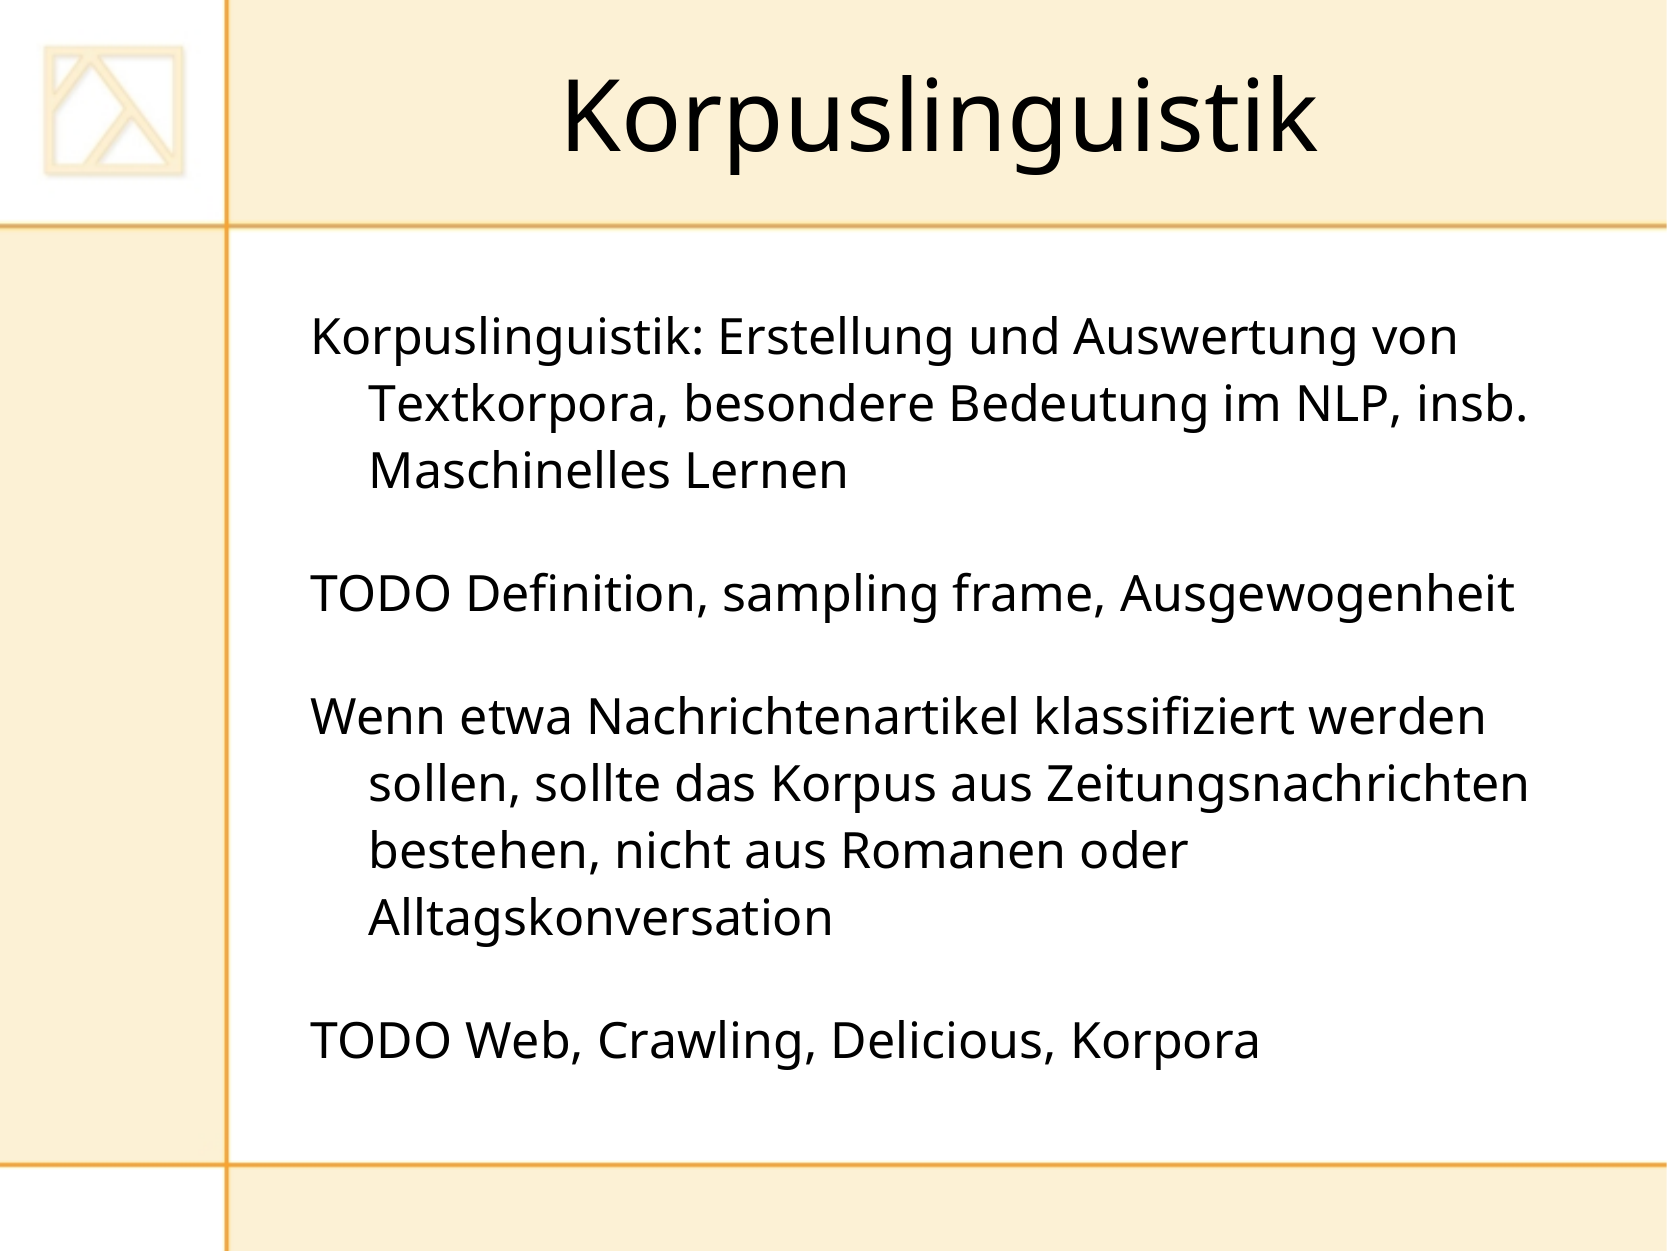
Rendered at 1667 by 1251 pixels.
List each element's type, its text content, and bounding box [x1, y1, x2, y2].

list Korpuslinguistik: Erstellung und Auswertung von Textkorpora, besondere Bedeutung im NLP, insb. Maschinelles Lernen TODO Definition, sampling frame, Ausgewogenheit Wenn etwa Nachrichtenartikel klassifiziert werden sollen, sollte das Korpus aus Zeitungsnachrichten bestehen, nicht aus Romanen oder Alltagskonversation TODO Web, Crawling, Delicious, Korpora [268, 185, 1611, 1188]
picture [0, 0, 1667, 1251]
title Korpuslinguistik [268, 0, 1611, 185]
